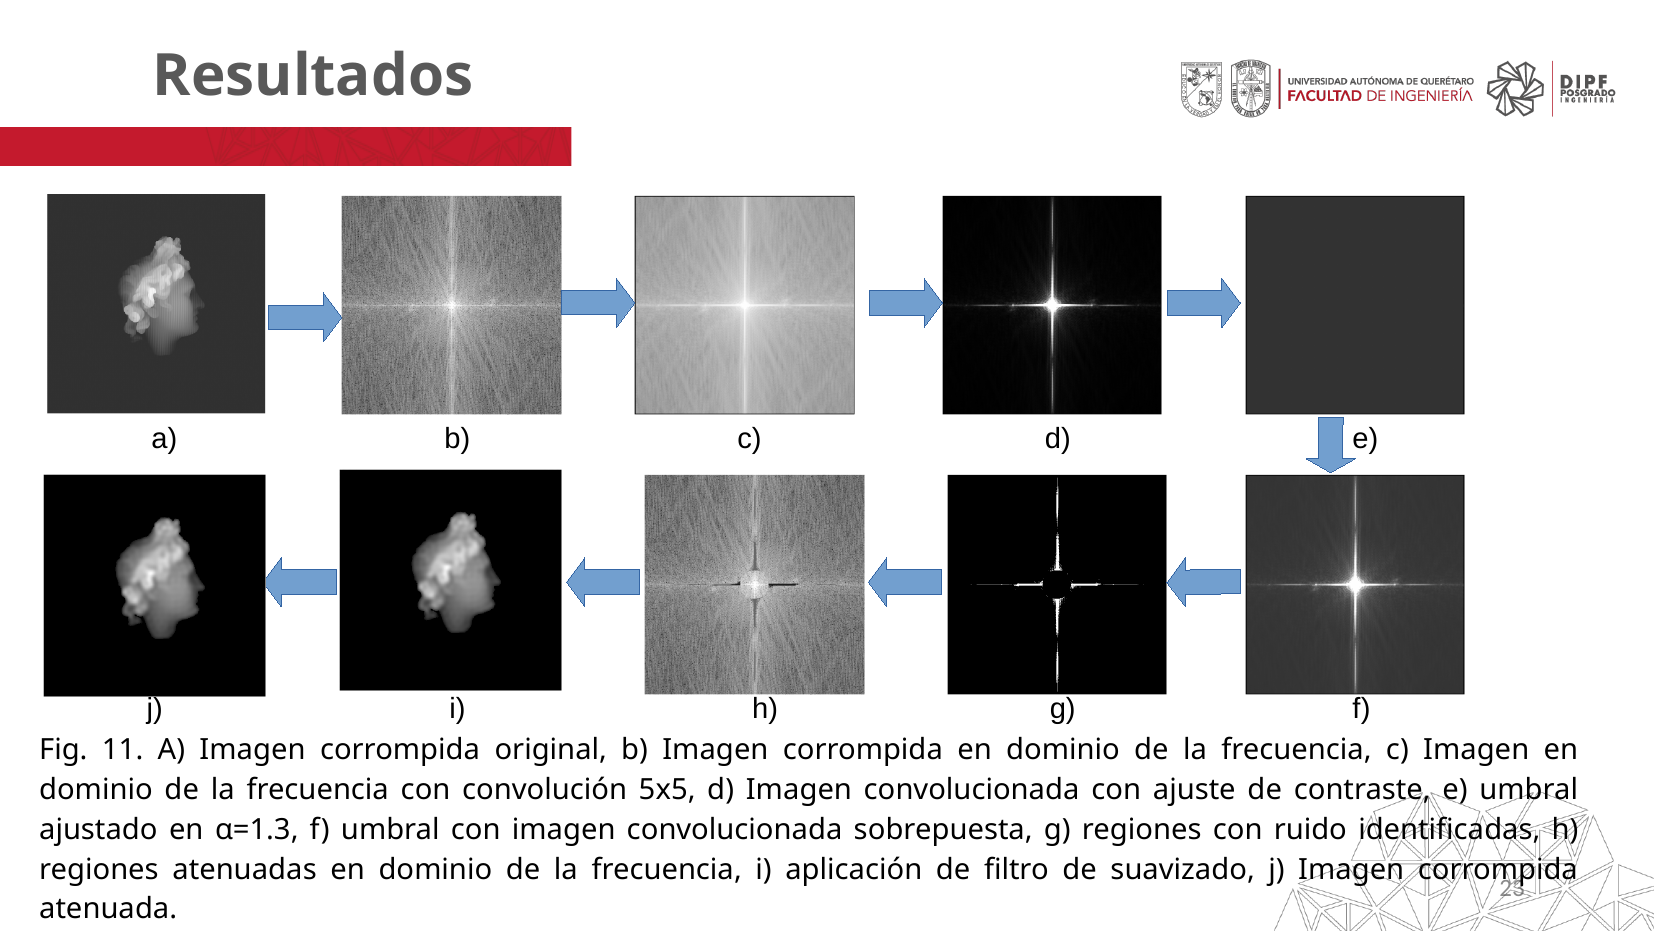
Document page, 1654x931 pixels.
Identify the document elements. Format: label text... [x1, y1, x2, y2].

text_box c) [722, 414, 821, 465]
text_box h) [737, 684, 835, 734]
picture [1245, 195, 1465, 415]
text_box [869, 278, 943, 328]
picture [1245, 474, 1465, 695]
picture [339, 469, 562, 691]
picture [1257, 781, 1654, 931]
picture [0, 127, 572, 166]
text_box j) [131, 697, 230, 734]
text_box a) [136, 414, 235, 465]
text_box i) [434, 691, 533, 734]
text_box Fig. 11. A) Imagen corrompida original, b) Imagen corrompida en dominio de la frecuencia, c) Imagen en dominio de la frecuencia con convolución 5x5, d) Imagen convolucionada con ajuste de contraste, e) umbral ajustado en α=1.3, f) umbral con imagen convolucionada sobrepuesta, g) regiones con ruido identificadas, h) regiones atenuadas en dominio de la frecuencia, i) aplicación de filtro de suavizado, j) Imagen corrompida atenuada. [24, 721, 1595, 904]
text_box e) [1337, 414, 1436, 465]
picture [43, 474, 266, 697]
text_box [268, 292, 342, 342]
picture [634, 195, 855, 415]
text_box f) [1337, 684, 1436, 734]
picture [644, 474, 865, 695]
text_box b) [429, 414, 528, 465]
text_box Resultados [54, 11, 572, 127]
picture [341, 195, 562, 415]
picture [947, 474, 1167, 695]
text_box [566, 557, 640, 607]
text_box [1166, 557, 1241, 607]
picture [1176, 54, 1620, 133]
text_box [1306, 417, 1345, 473]
text_box [561, 278, 635, 328]
picture [46, 193, 266, 414]
picture [942, 195, 1162, 415]
text_box g) [1035, 684, 1133, 734]
text_box [868, 557, 942, 607]
text_box d) [1030, 414, 1128, 465]
text_box [266, 557, 337, 607]
text_box [1167, 278, 1241, 328]
